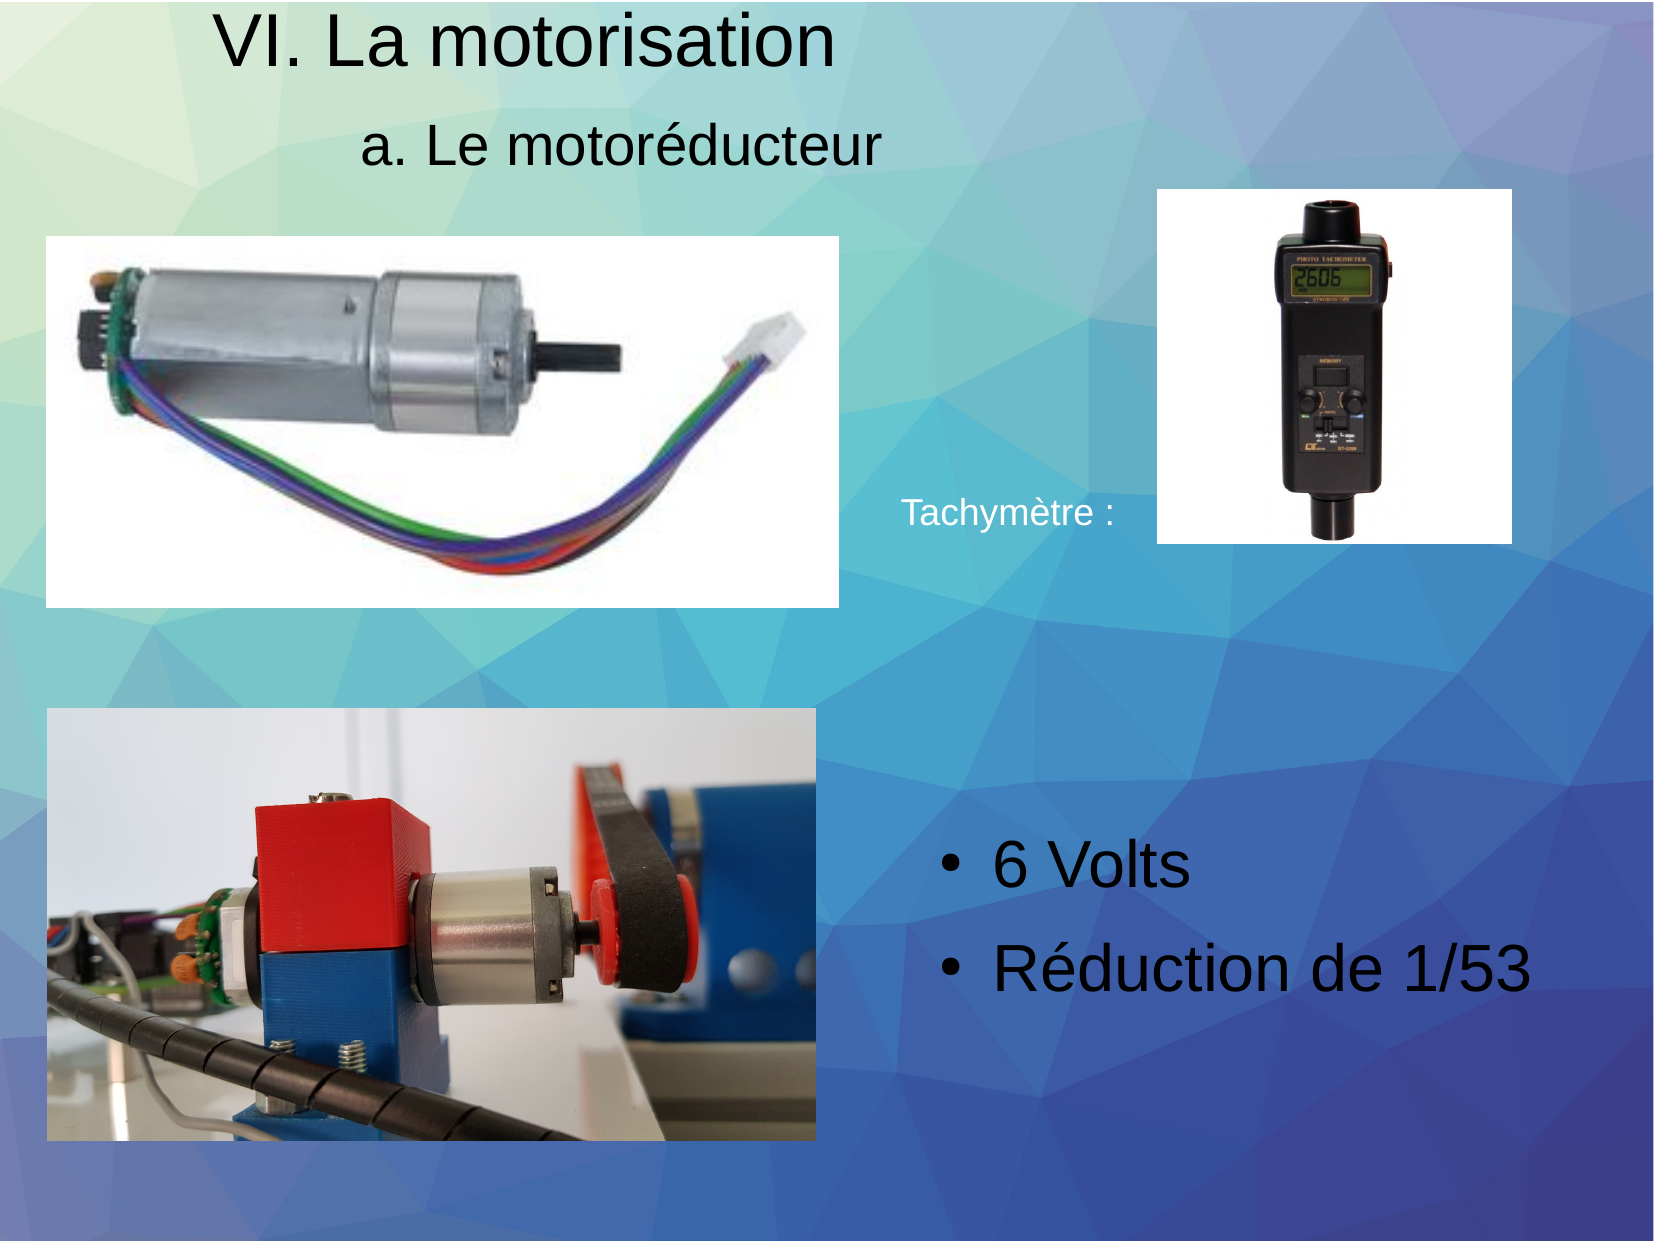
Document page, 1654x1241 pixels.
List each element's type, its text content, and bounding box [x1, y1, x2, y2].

picture [0, 2, 1654, 1241]
list [82, 290, 1571, 1010]
title VI. La motorisation a. Le motoréducteur [212, 0, 1382, 196]
text_box Tachymètre : [885, 484, 1217, 543]
list 6 Volts Réduction de 1/53 [921, 826, 1654, 1241]
